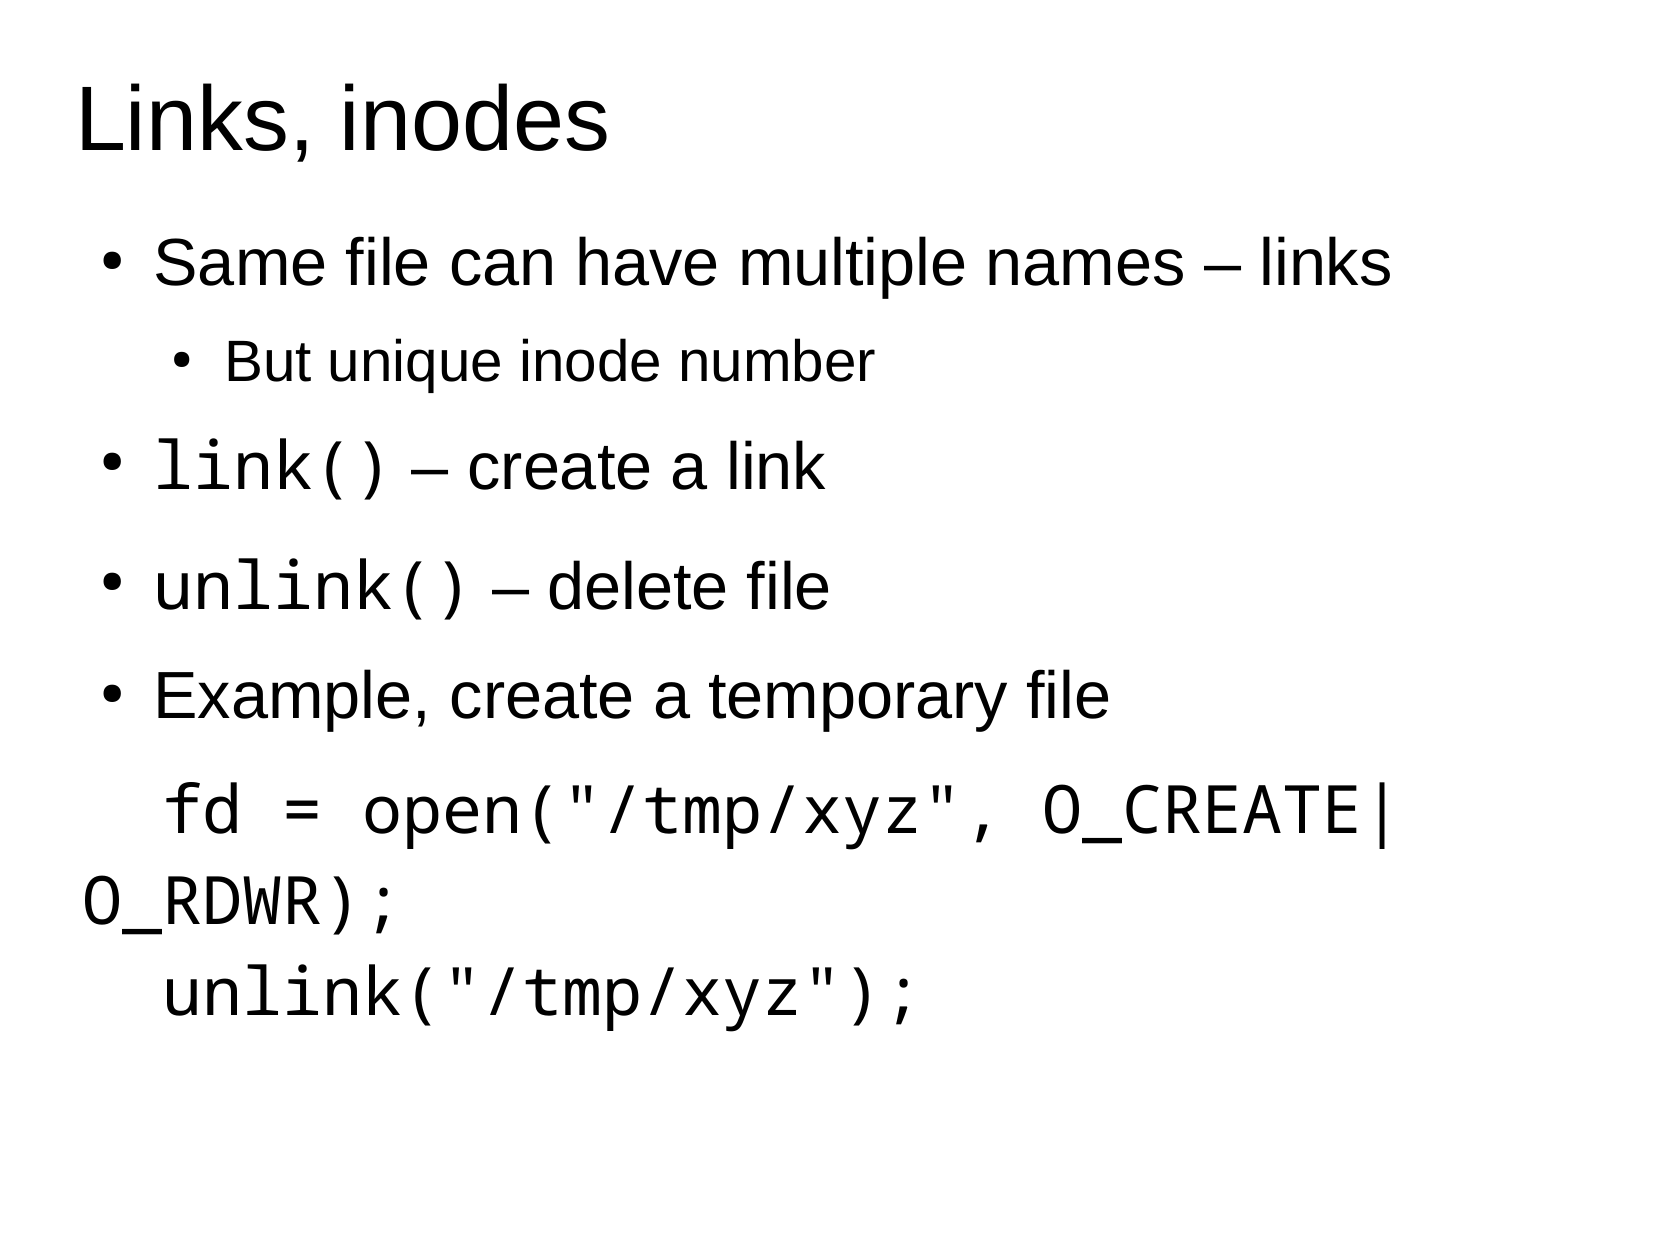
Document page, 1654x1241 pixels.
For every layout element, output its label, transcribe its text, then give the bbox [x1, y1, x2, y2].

title Links, inodes [75, 49, 1538, 188]
list Same file can have multiple names – links But unique inode number link() – create a link unlink() – delete file Example, create a temporary file fd = open("/tmp/xyz", O_CREATE|O_RDWR); unlink("/tmp/xyz"); [82, 225, 1571, 1163]
